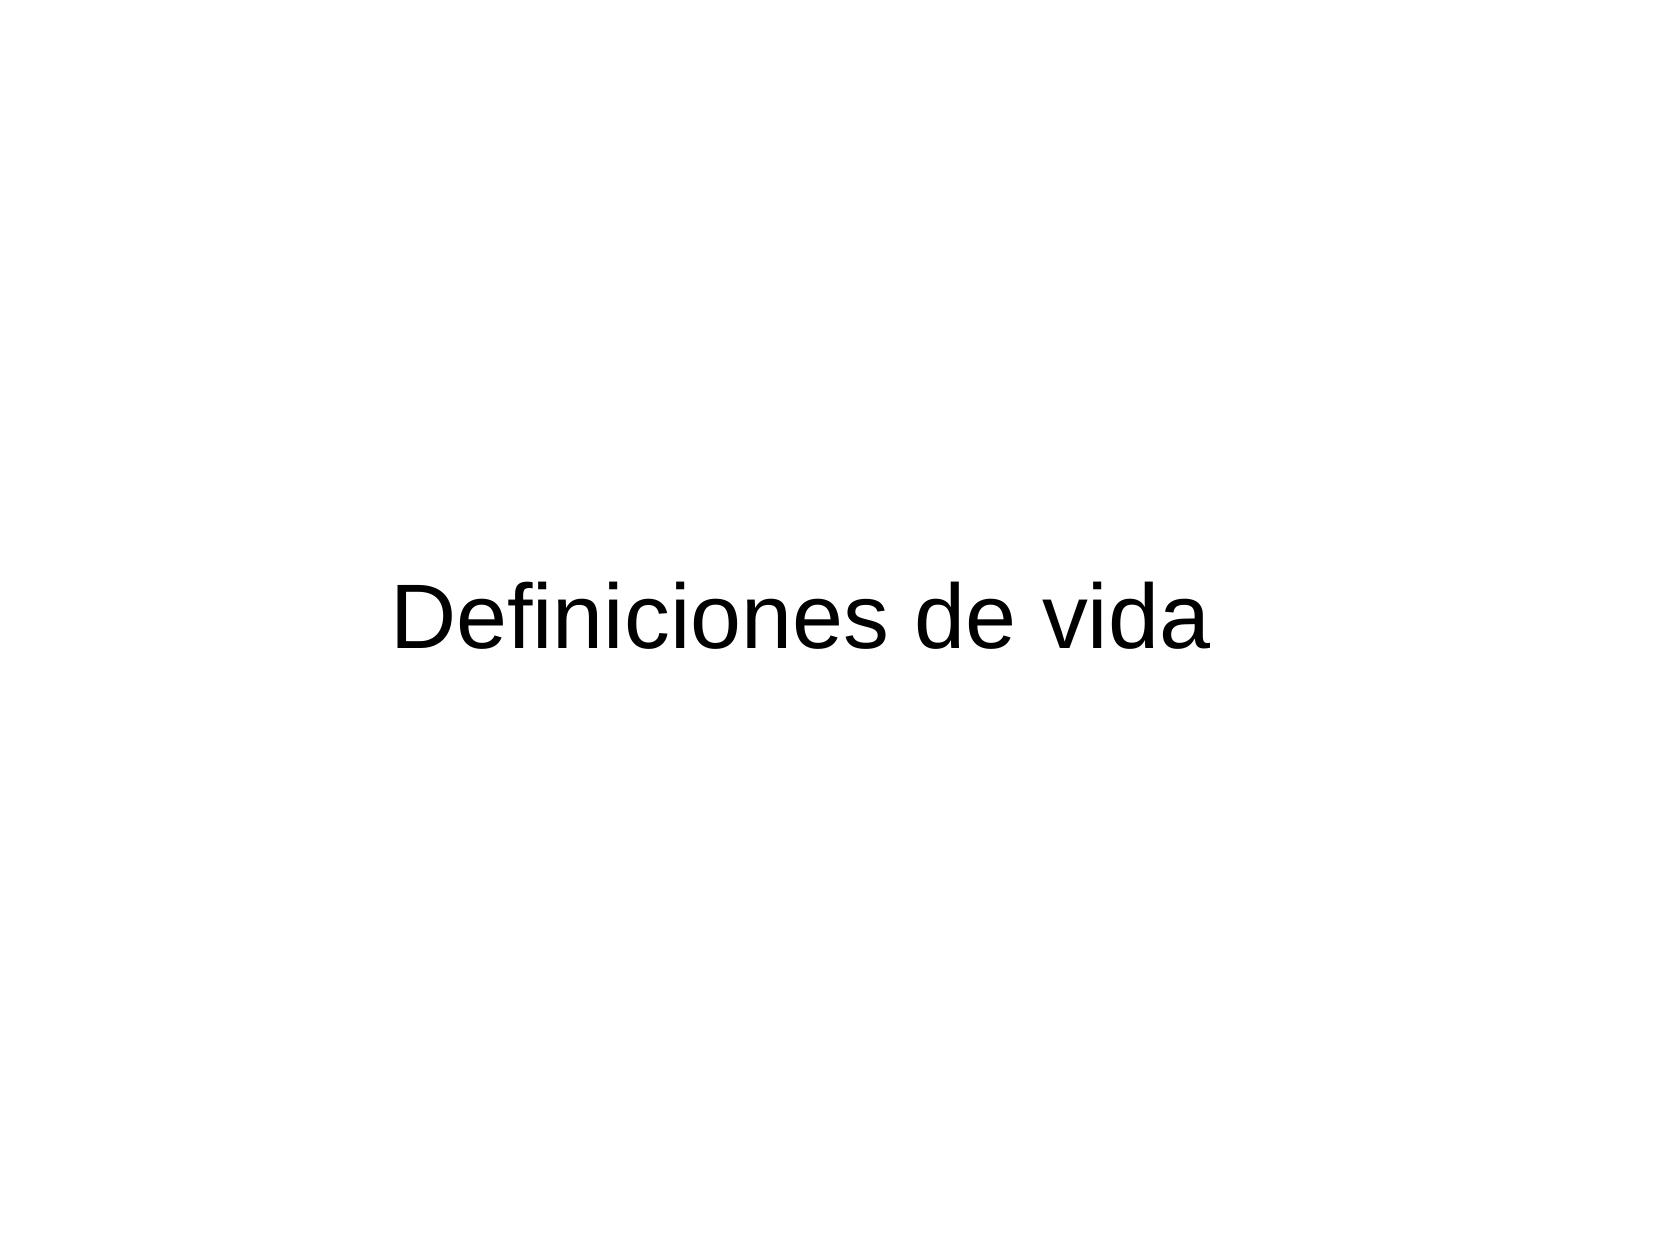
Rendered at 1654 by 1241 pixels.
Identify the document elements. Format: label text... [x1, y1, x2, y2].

title Definiciones de vida [56, 512, 1546, 721]
